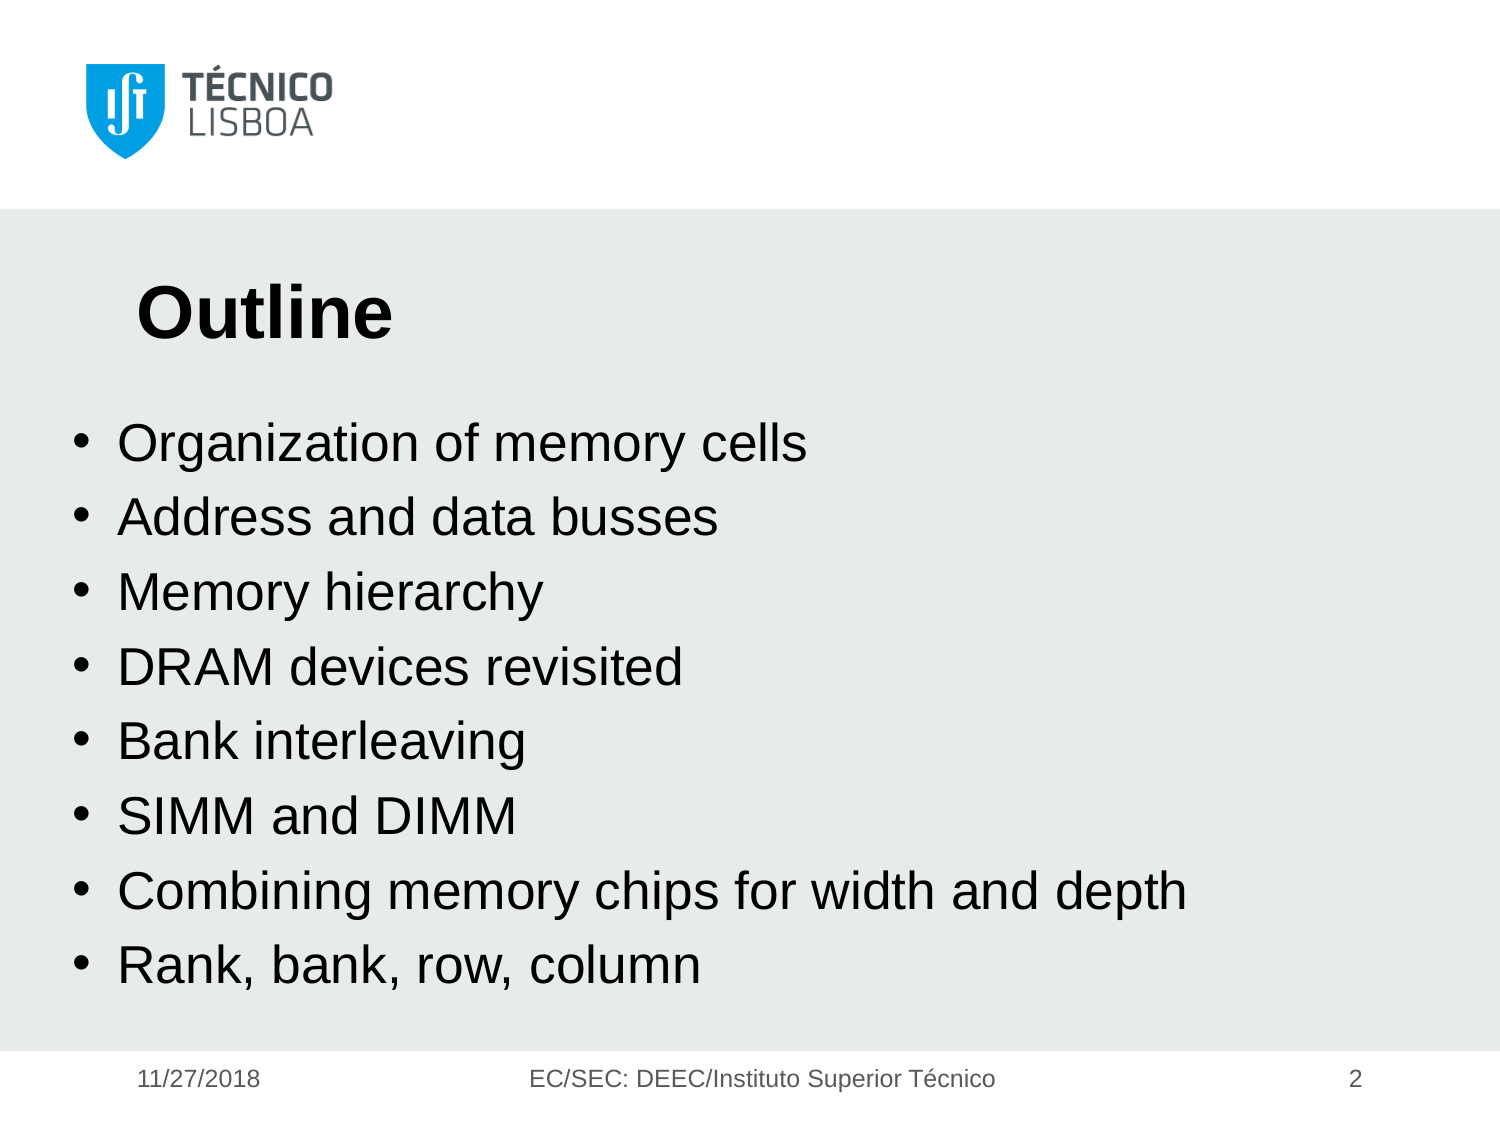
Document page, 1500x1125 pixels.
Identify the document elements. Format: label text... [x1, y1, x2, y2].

title Outline [121, 237, 1378, 381]
picture [0, 0, 1500, 1125]
slide_number <number> [1077, 1052, 1378, 1103]
slide_number 11/27/2018 [121, 1052, 425, 1103]
footer EC/SEC: DEEC/Instituto Superior Técnico [512, 1052, 1021, 1103]
list Organization of memory cells Address and data busses Memory hierarchy DRAM devices revisited Bank interleaving SIMM and DIMM Combining memory chips for width and depth Rank, bank, row, column [57, 400, 1441, 1005]
